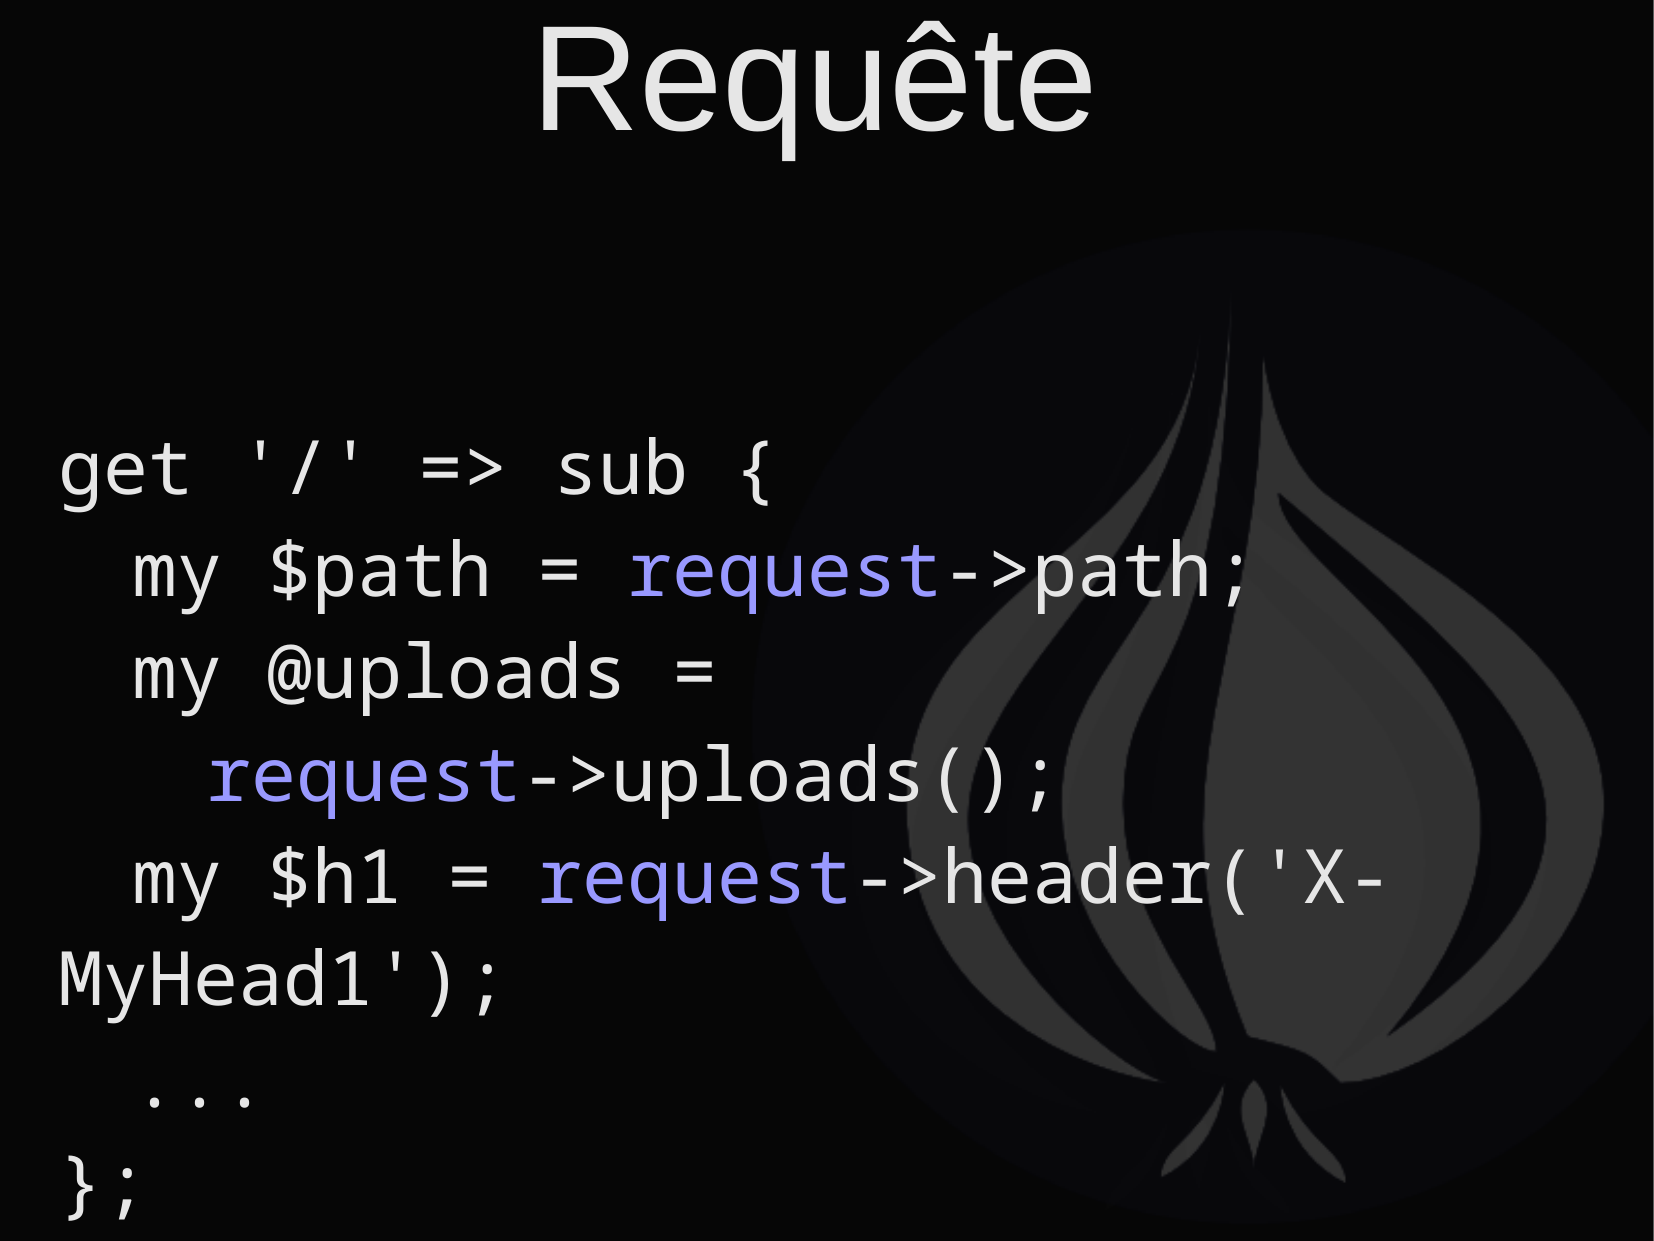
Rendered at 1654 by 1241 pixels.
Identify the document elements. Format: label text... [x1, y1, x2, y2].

subtitle Requête get '/' => sub { my $path = request->path; my @uploads = request->uploads(); my $h1 = request->header('X-MyHead1'); ... }; [59, 33, 1571, 1194]
picture [0, 0, 1654, 1241]
